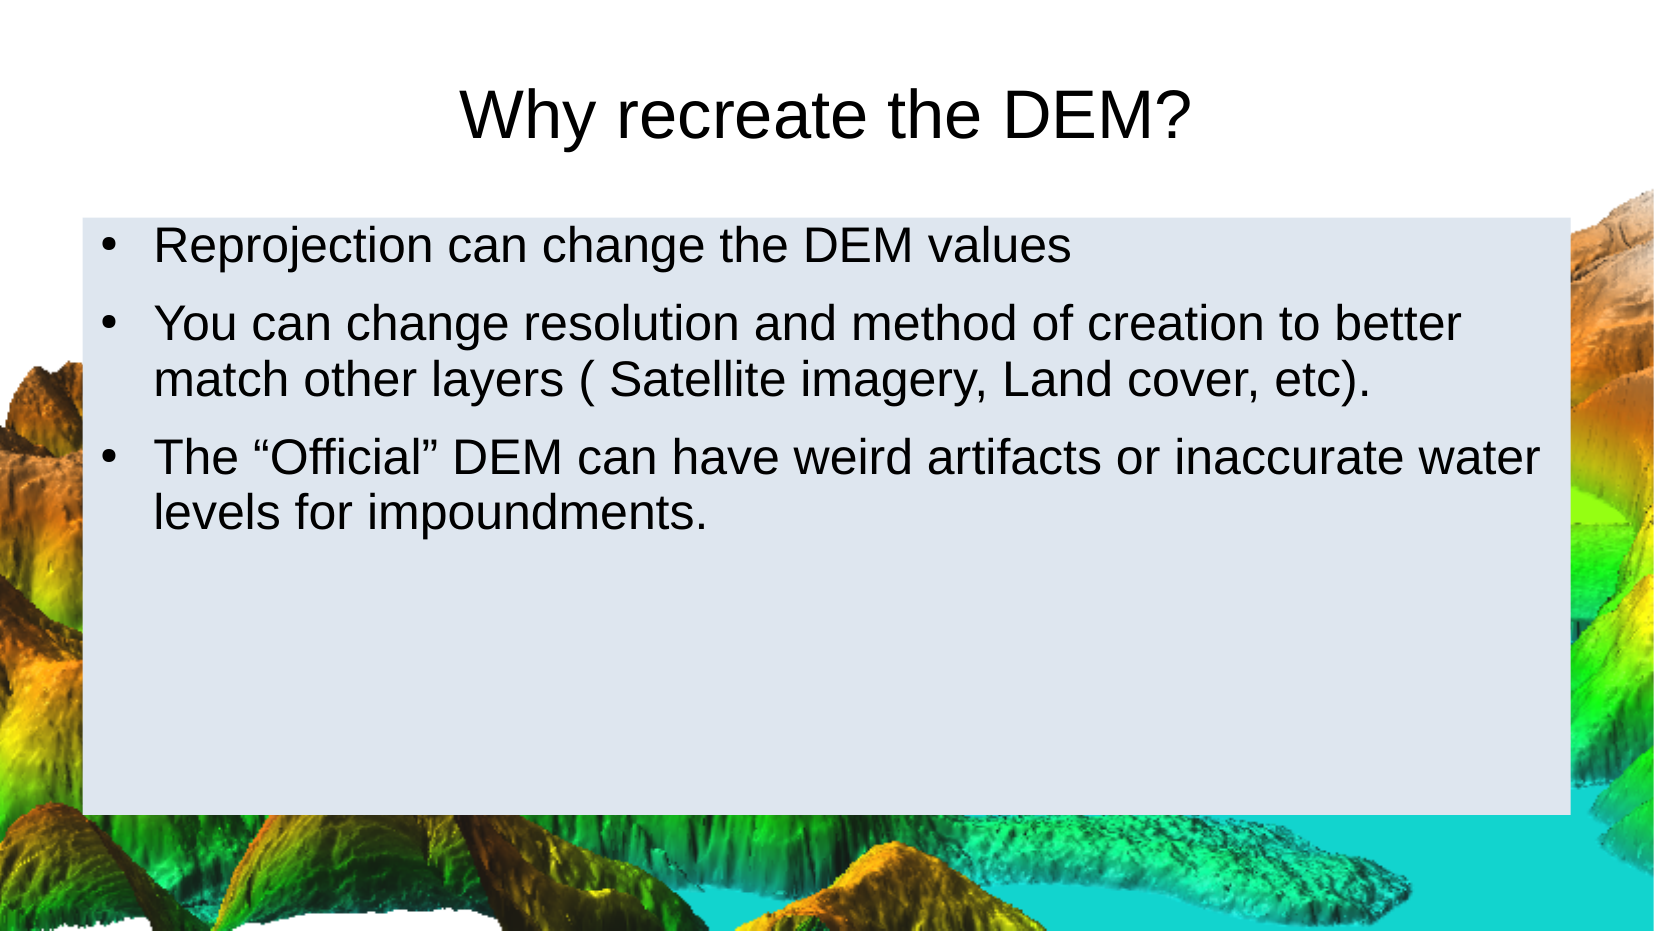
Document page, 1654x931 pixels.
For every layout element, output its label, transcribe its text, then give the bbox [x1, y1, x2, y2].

picture [0, 0, 1654, 931]
list Reprojection can change the DEM values You can change resolution and method of creation to better match other layers ( Satellite imagery, Land cover, etc). The “Official” DEM can have weird artifacts or inaccurate water levels for impoundments. [82, 217, 1571, 815]
title Why recreate the DEM? [82, 36, 1571, 193]
